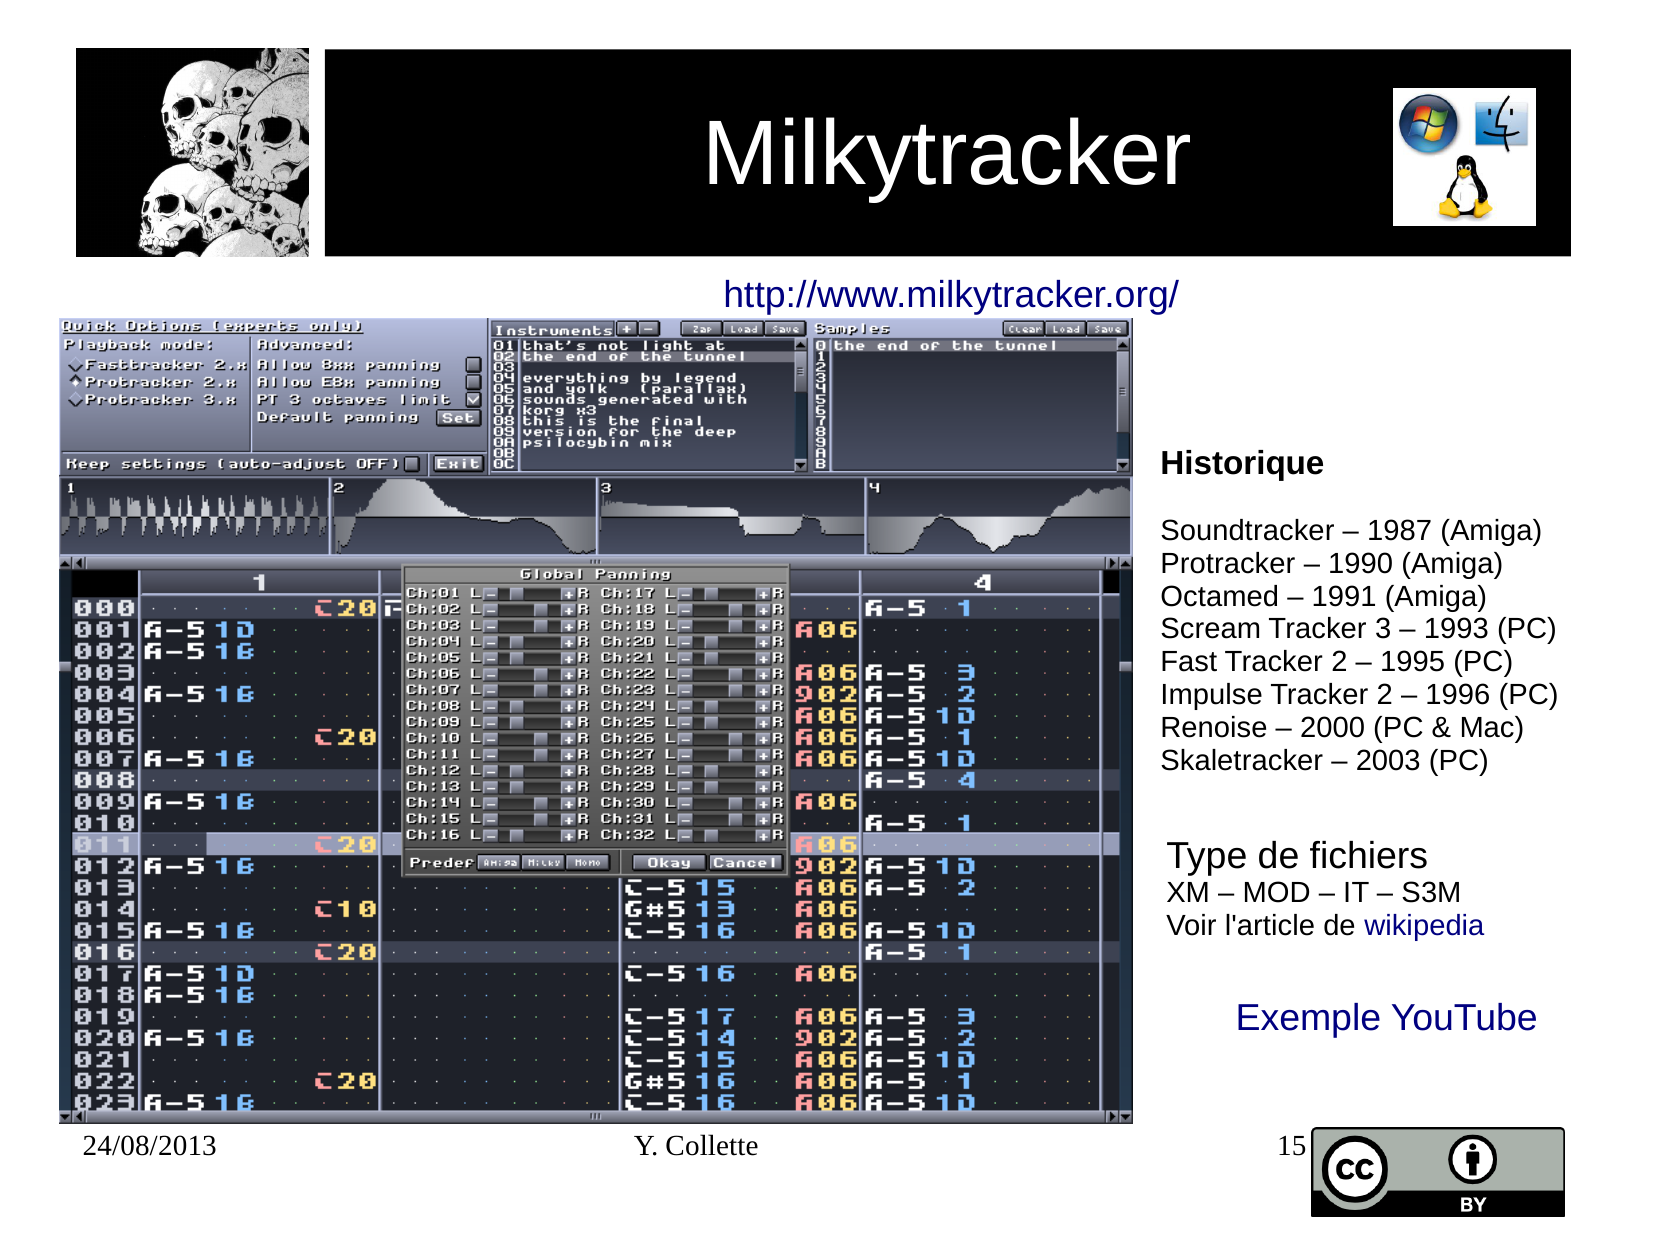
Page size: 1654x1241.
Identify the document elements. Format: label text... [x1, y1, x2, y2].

text_box Historique Soundtracker – 1987 (Amiga) Protracker – 1990 (Amiga) Octamed – 1991 (Amiga) Scream Tracker 3 – 1993 (PC) Fast Tracker 2 – 1995 (PC) Impulse Tracker 2 – 1996 (PC) Renoise – 2000 (PC & Mac) Skaletracker – 2003 (PC) [1145, 437, 1601, 868]
title Milkytracker [324, 49, 1571, 257]
picture [1311, 1127, 1565, 1217]
text_box Exemple YouTube [1220, 989, 1560, 1047]
text_box http://www.milkytracker.org/ [708, 265, 1241, 323]
picture [1393, 88, 1536, 226]
text_box Type de fichiers XM – MOD – IT – S3M Voir l'article de wikipedia [1151, 826, 1565, 950]
picture [76, 48, 309, 257]
picture [59, 318, 1133, 1124]
